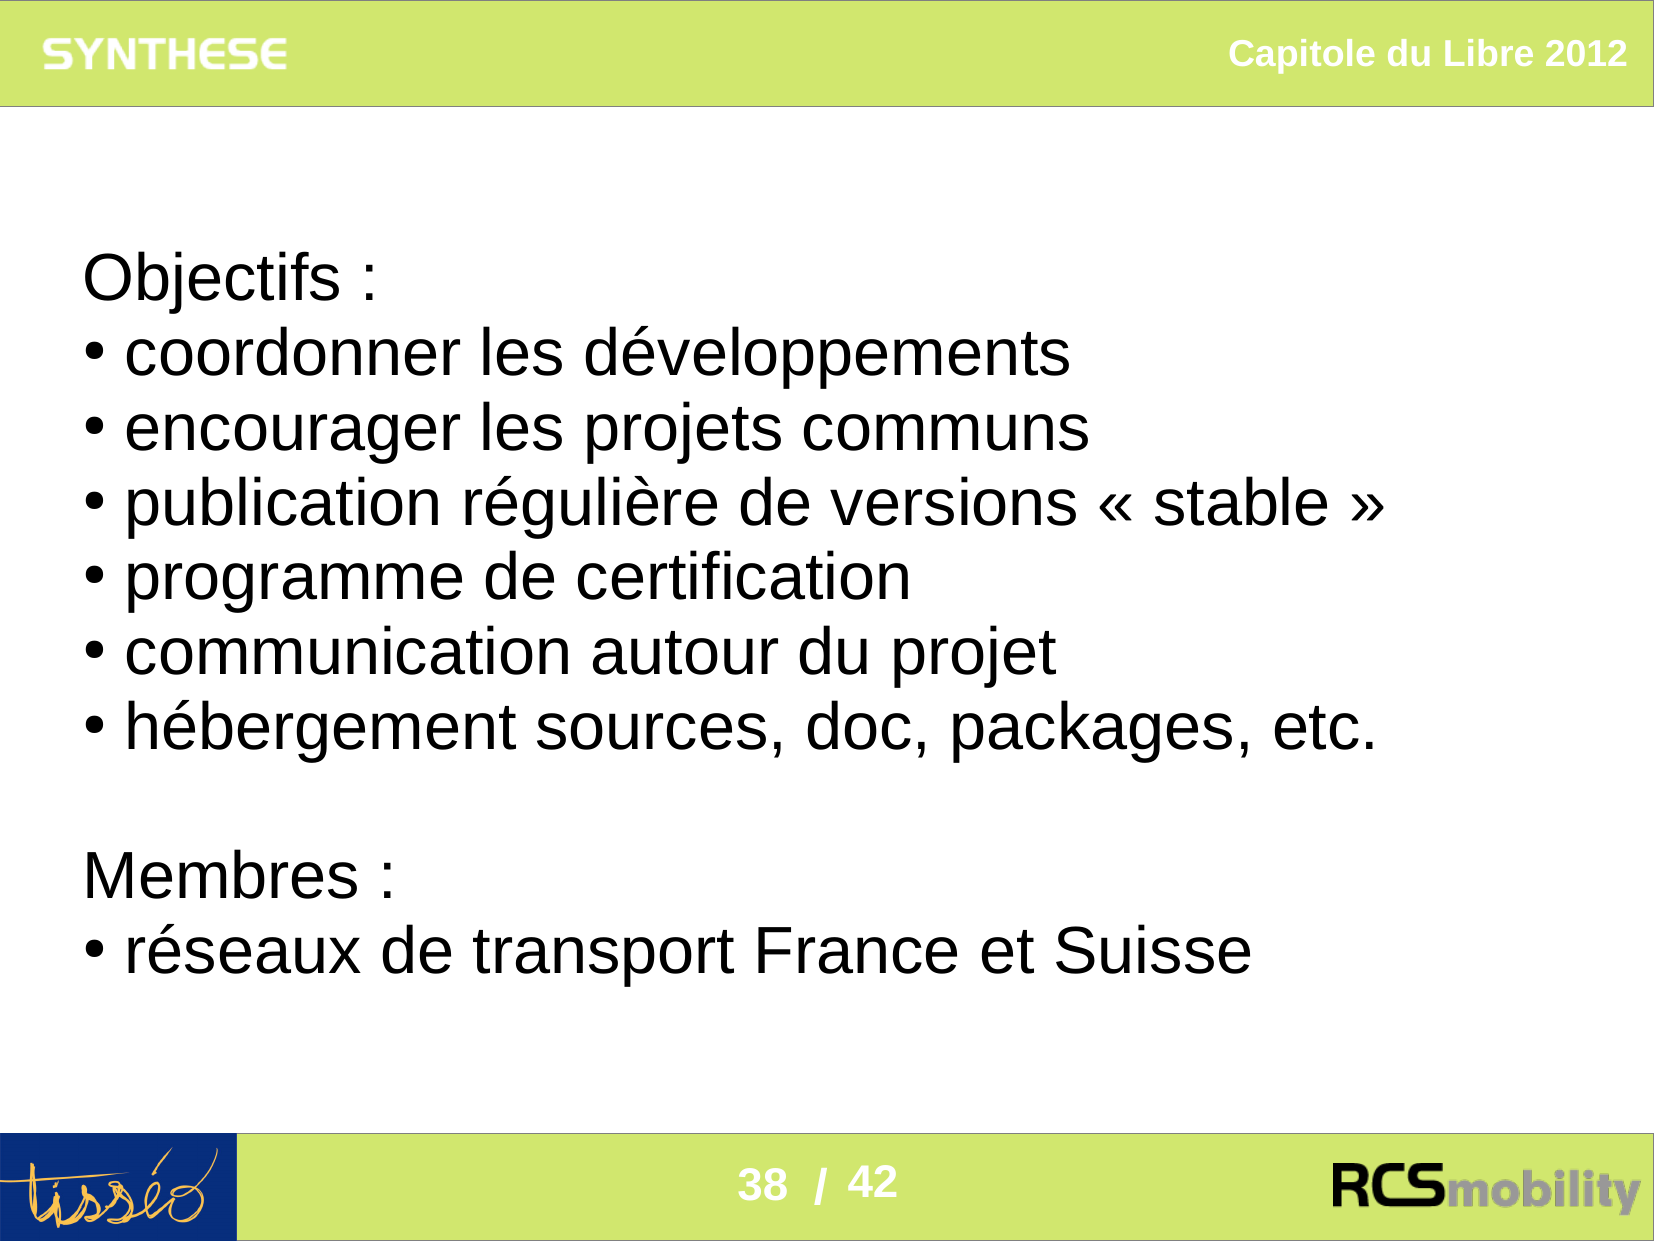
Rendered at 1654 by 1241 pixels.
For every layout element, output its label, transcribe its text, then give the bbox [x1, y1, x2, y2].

text_box <numéro> [551, 1151, 804, 1241]
text_box Capitole du Libre 2012 [0, 0, 1654, 107]
picture [0, 1133, 237, 1241]
picture [41, 35, 292, 73]
text_box 42 [832, 1149, 968, 1229]
subtitle Objectifs : coordonner les développements encourager les projets communs publication régulière de versions « stable » programme de certification communication autour du projet hébergement sources, doc, packages, etc. Membres : réseaux de transport France et Suisse [82, 141, 1571, 1087]
text_box / [237, 1133, 1654, 1241]
picture [1333, 1163, 1642, 1217]
